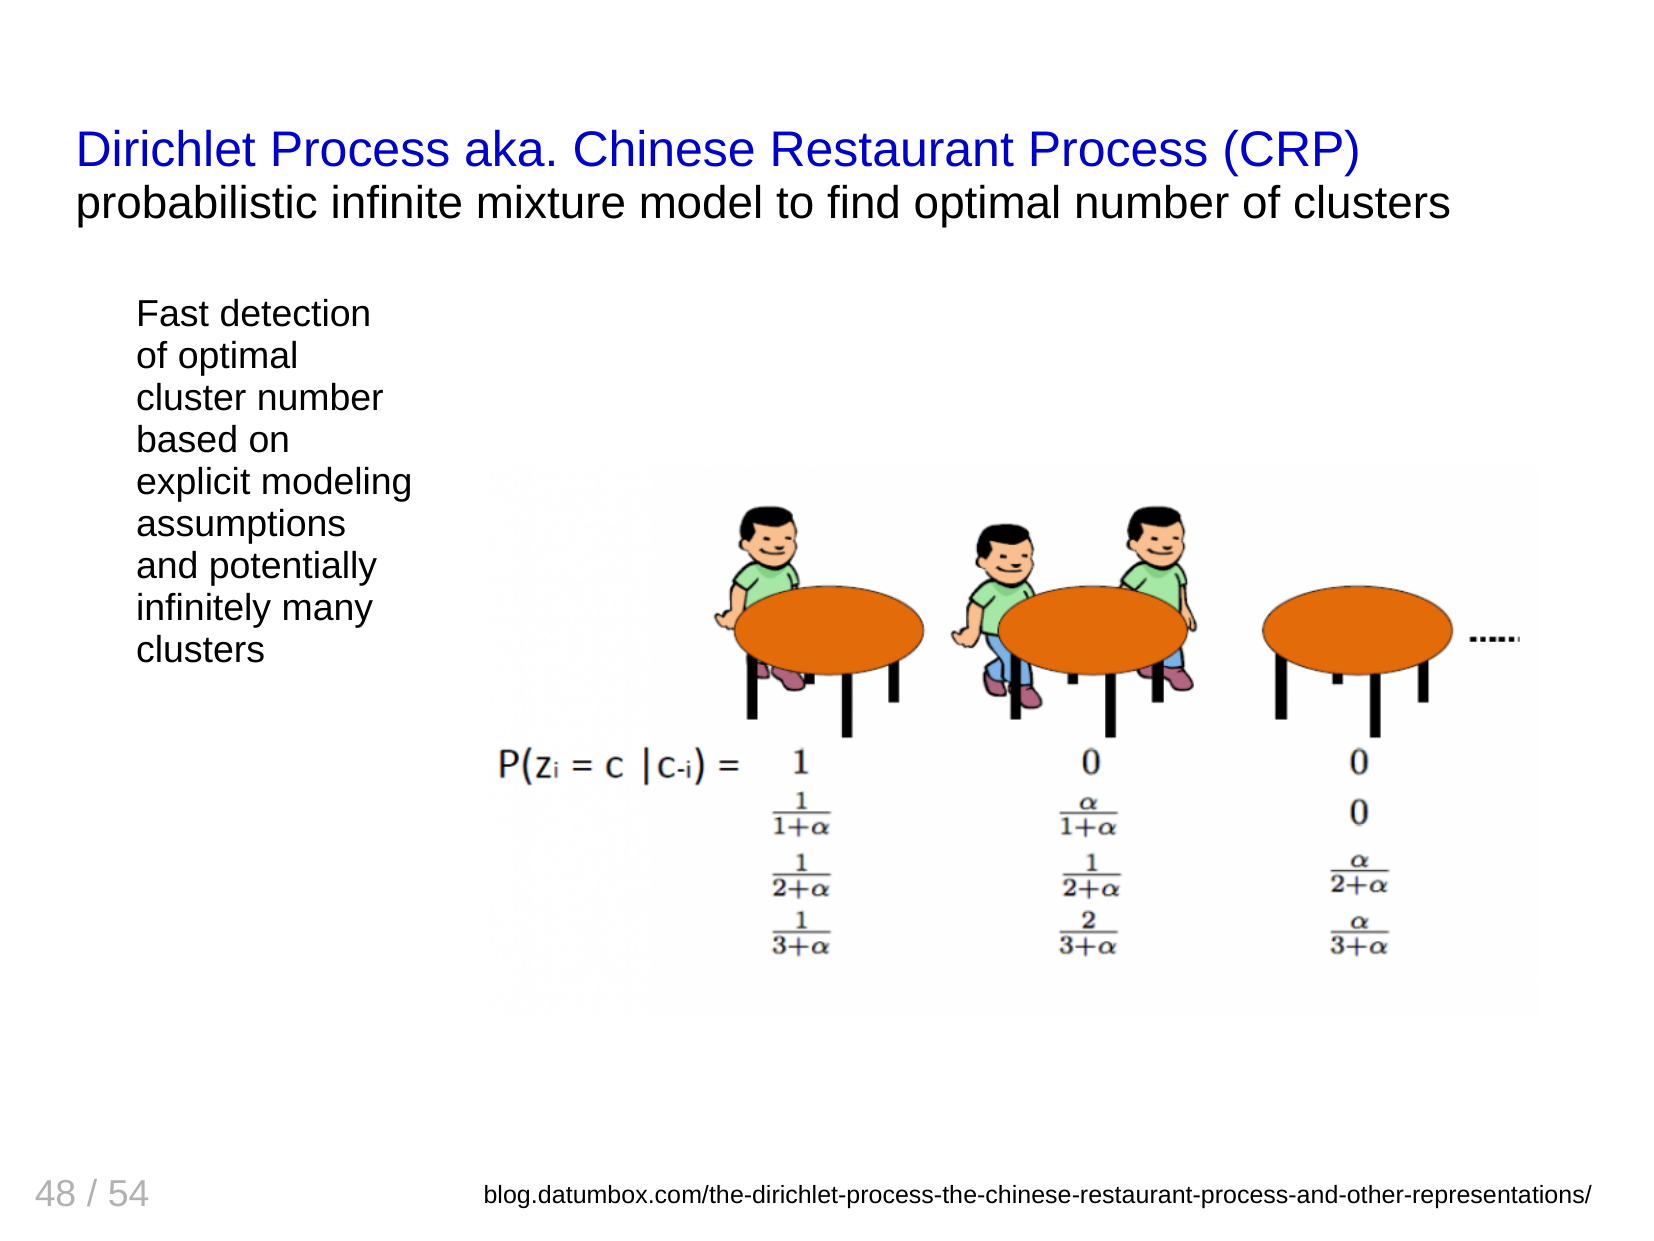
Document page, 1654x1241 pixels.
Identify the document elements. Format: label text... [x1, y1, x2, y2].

text_box <number> / 54 [20, 1165, 315, 1226]
list Fast detection of optimal cluster number based on explicit modeling assumptions and potentially infinitely many clusters [65, 292, 413, 897]
picture [489, 466, 1539, 1018]
text_box blog.datumbox.com/the-dirichlet-process-the-chinese-restaurant-process-and-other-representations/ [468, 1173, 1610, 1217]
title Dirichlet Process aka. Chinese Restaurant Process (CRP) probabilistic infinite mixture model to find optimal number of clusters [75, 101, 1564, 247]
